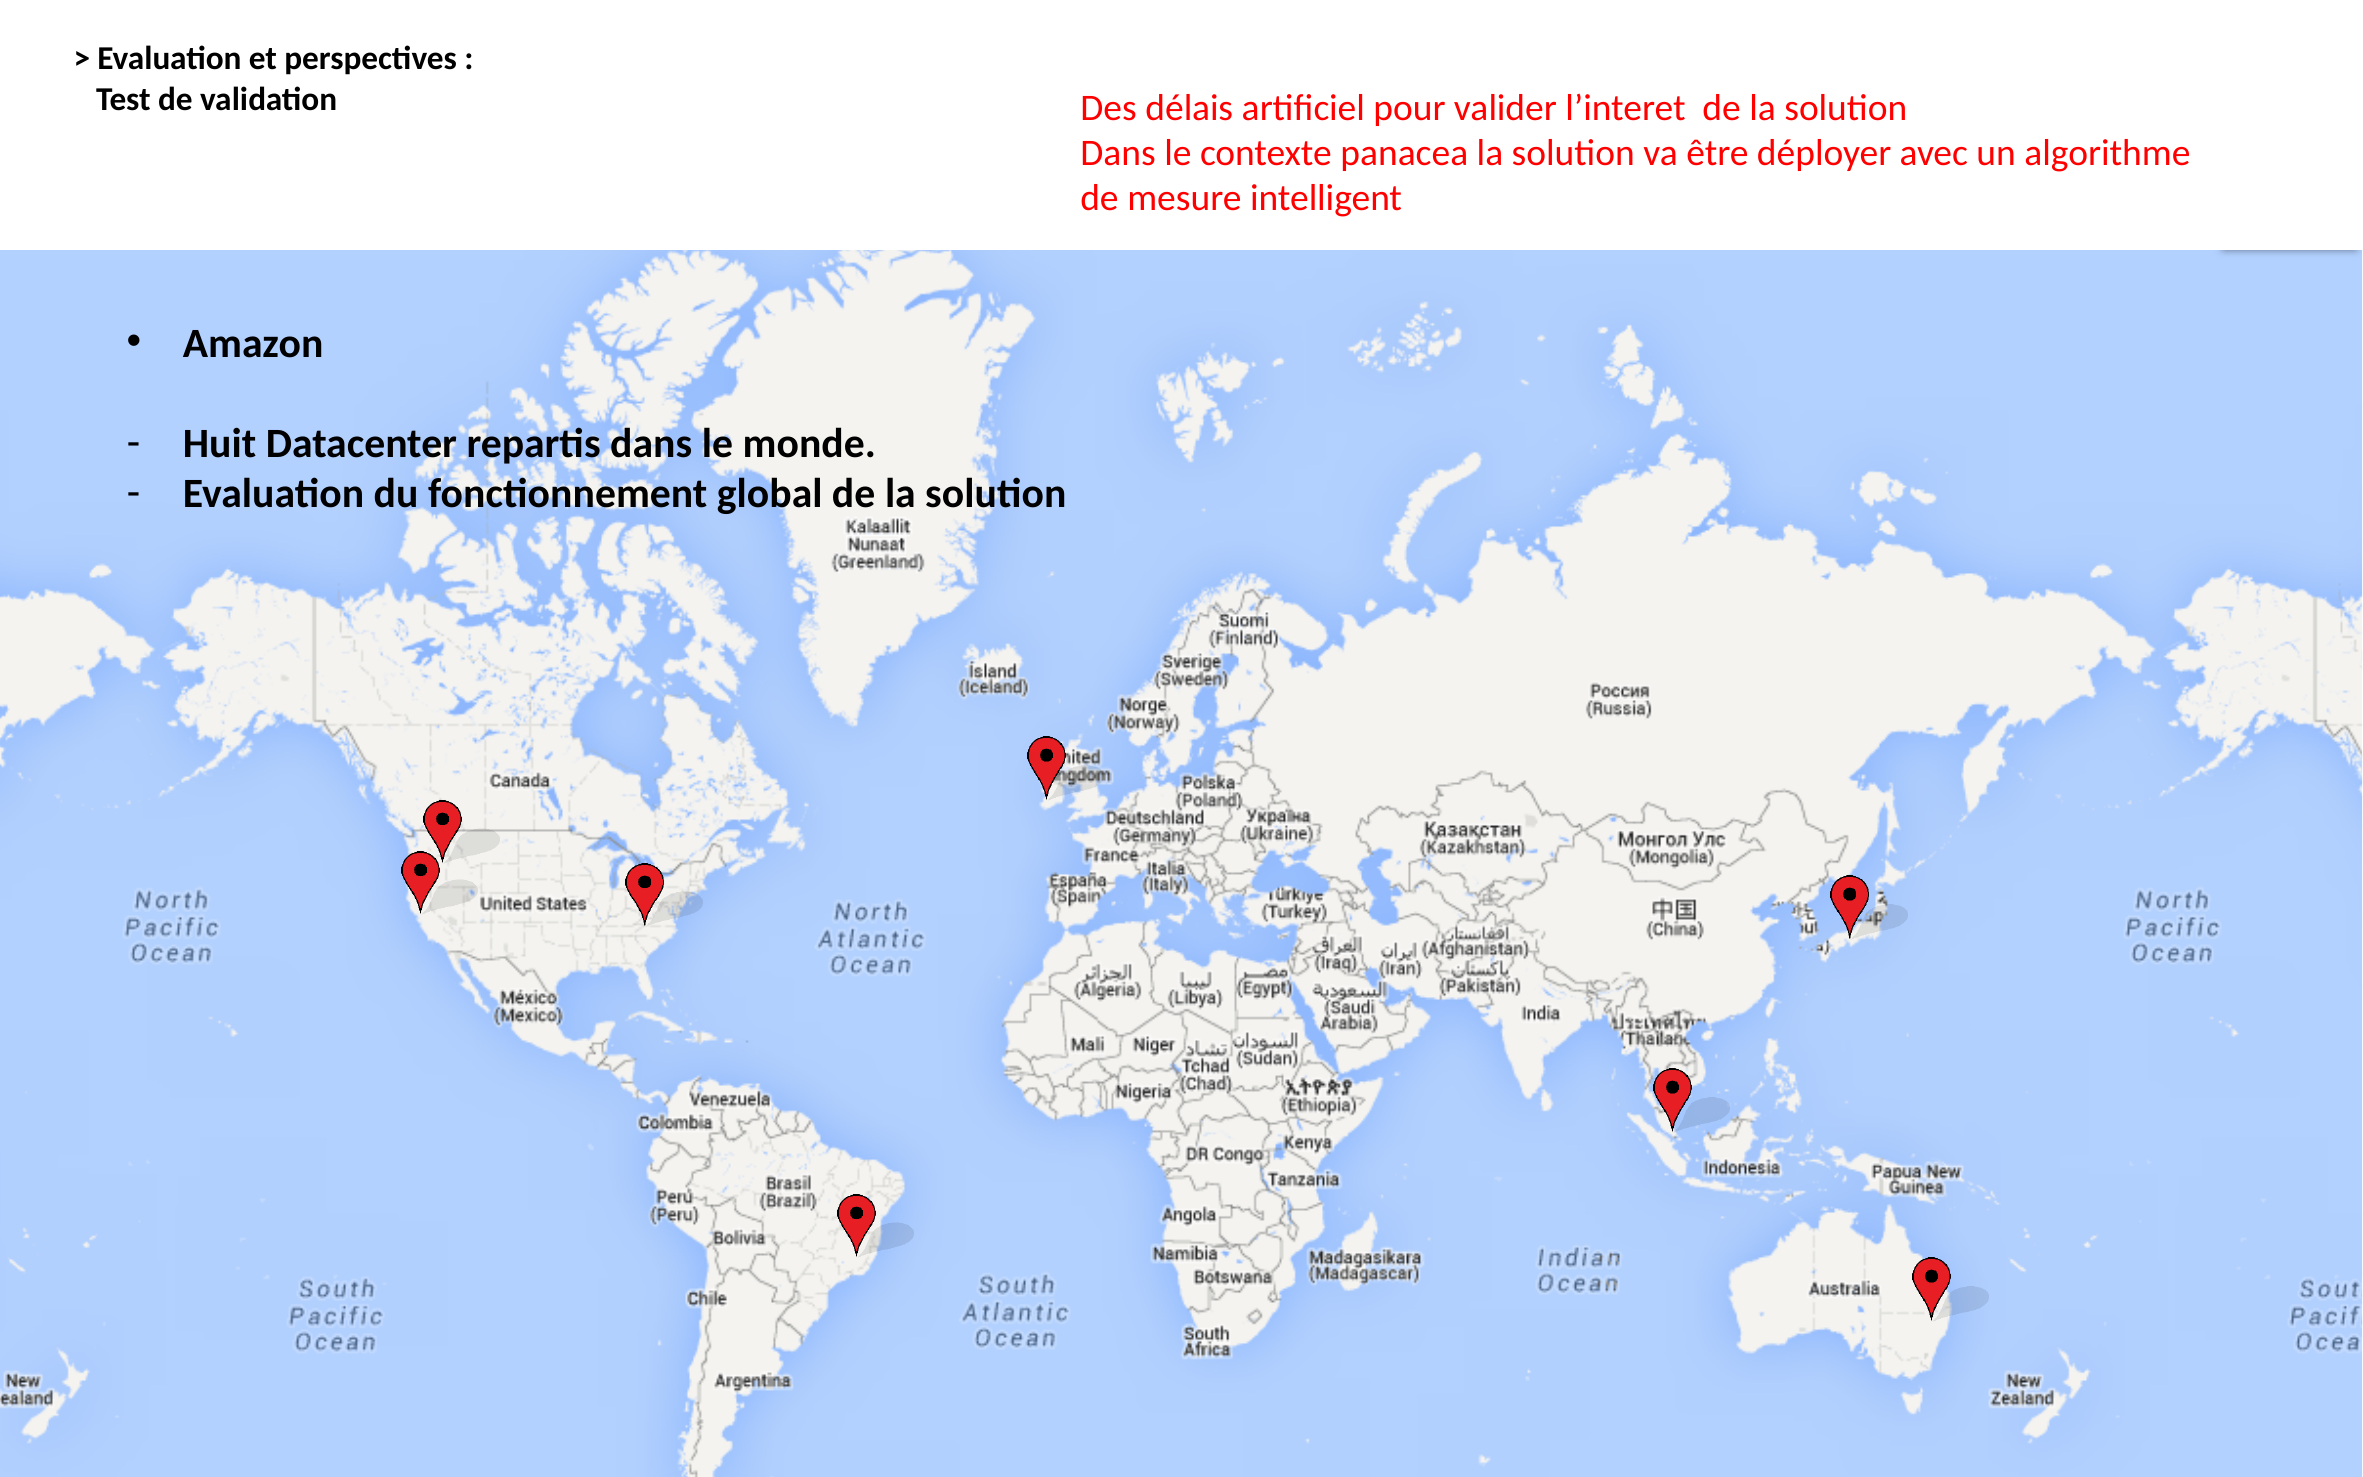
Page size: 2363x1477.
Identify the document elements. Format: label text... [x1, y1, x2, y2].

text_box > Evaluation et perspectives : Test de validation [58, 29, 1099, 125]
text_box Amazon Huit Datacenter repartis dans le monde. Evaluation du fonctionnement global de la solution [111, 308, 1293, 524]
picture [0, 250, 2363, 1477]
text_box Des délais artificiel pour valider l’interet de la solution Dans le contexte panacea la solution va être déployer avec un algorithme de mesure intelligent [1065, 75, 2247, 225]
